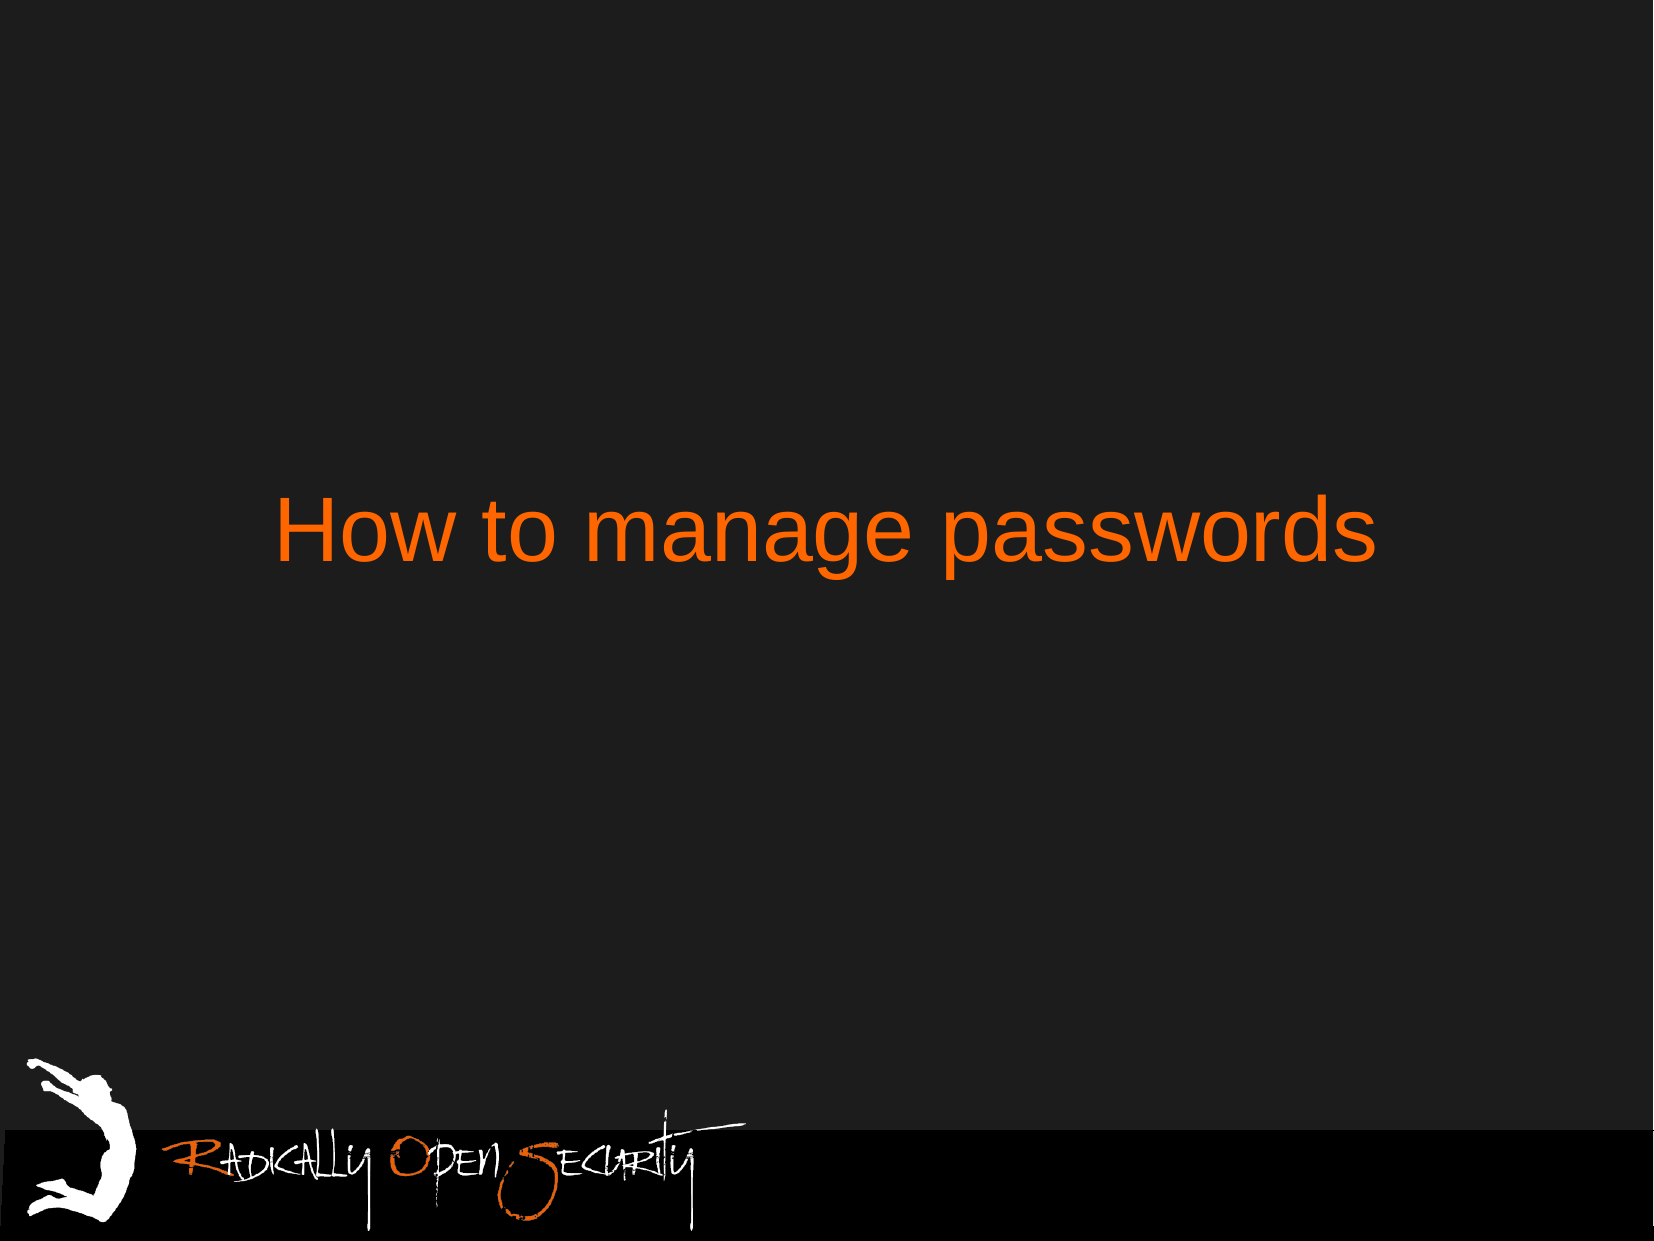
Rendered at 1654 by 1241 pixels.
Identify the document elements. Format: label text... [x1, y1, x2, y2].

subtitle How to manage passwords [82, 49, 1571, 1010]
picture [0, 1022, 778, 1241]
